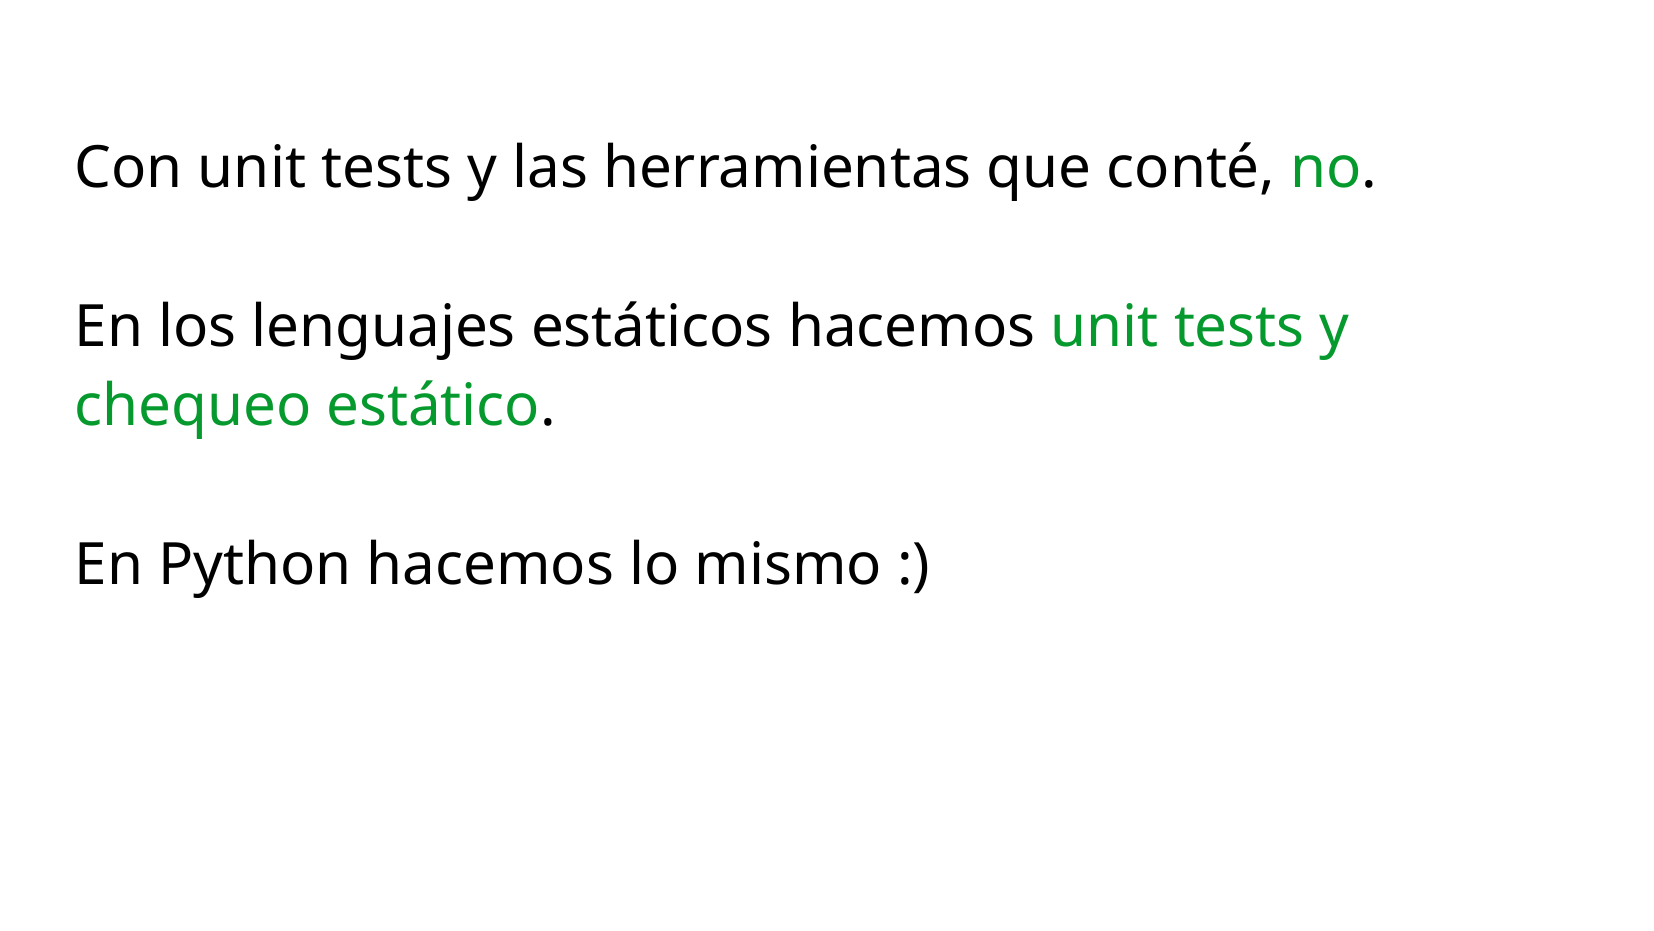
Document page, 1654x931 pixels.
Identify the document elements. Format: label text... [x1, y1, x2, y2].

text_box Con unit tests y las herramientas que conté, no. En los lenguajes estáticos hacemos unit tests y chequeo estático. En Python hacemos lo mismo :) [60, 118, 1606, 794]
